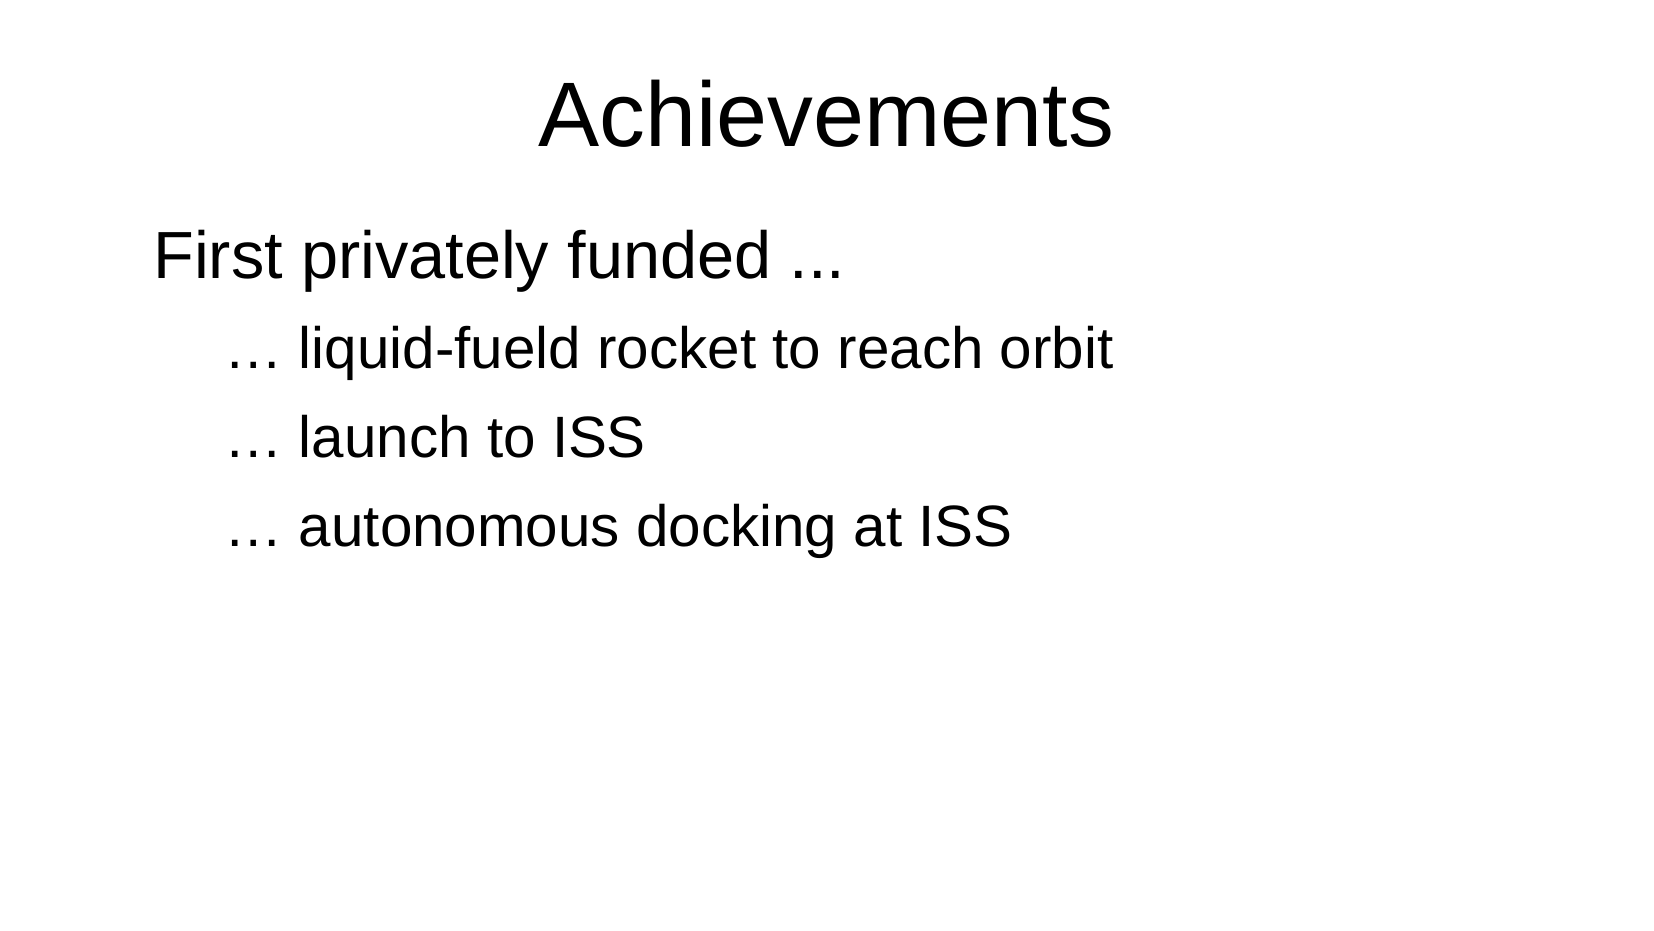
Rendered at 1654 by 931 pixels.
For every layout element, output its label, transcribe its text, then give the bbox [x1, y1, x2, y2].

list First privately funded ... … liquid-fueld rocket to reach orbit … launch to ISS … autonomous docking at ISS [82, 217, 1571, 758]
title Achievements [82, 37, 1571, 193]
